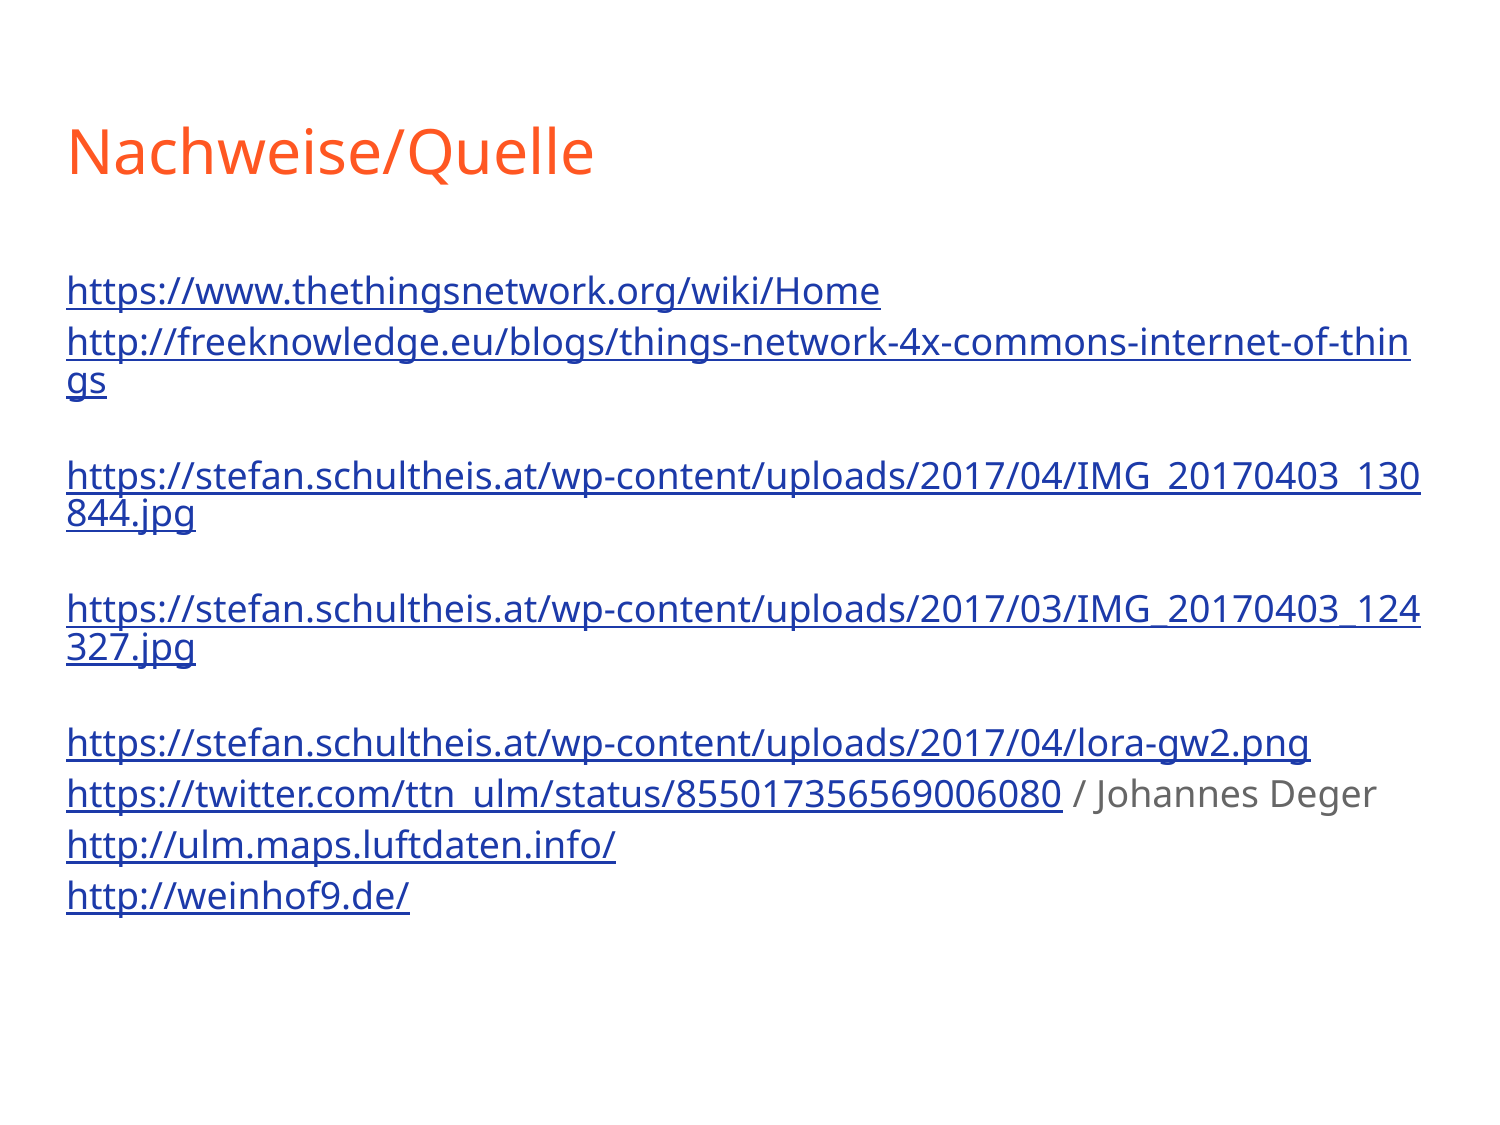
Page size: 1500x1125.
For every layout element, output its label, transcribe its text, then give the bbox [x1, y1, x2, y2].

title Nachweise/Quelle [51, 97, 1449, 223]
list https://www.thethingsnetwork.org/wiki/Home http://freeknowledge.eu/blogs/things-network-4x-commons-internet-of-things https://stefan.schultheis.at/wp-content/uploads/2017/04/IMG_20170403_130844.jpg https://stefan.schultheis.at/wp-content/uploads/2017/03/IMG_20170403_124327.jpg https://stefan.schultheis.at/wp-content/uploads/2017/04/lora-gw2.png https://twitter.com/ttn_ulm/status/855017356569006080 / Johannes Deger http://ulm.maps.luftdaten.info/ http://weinhof9.de/ [51, 252, 1449, 1000]
